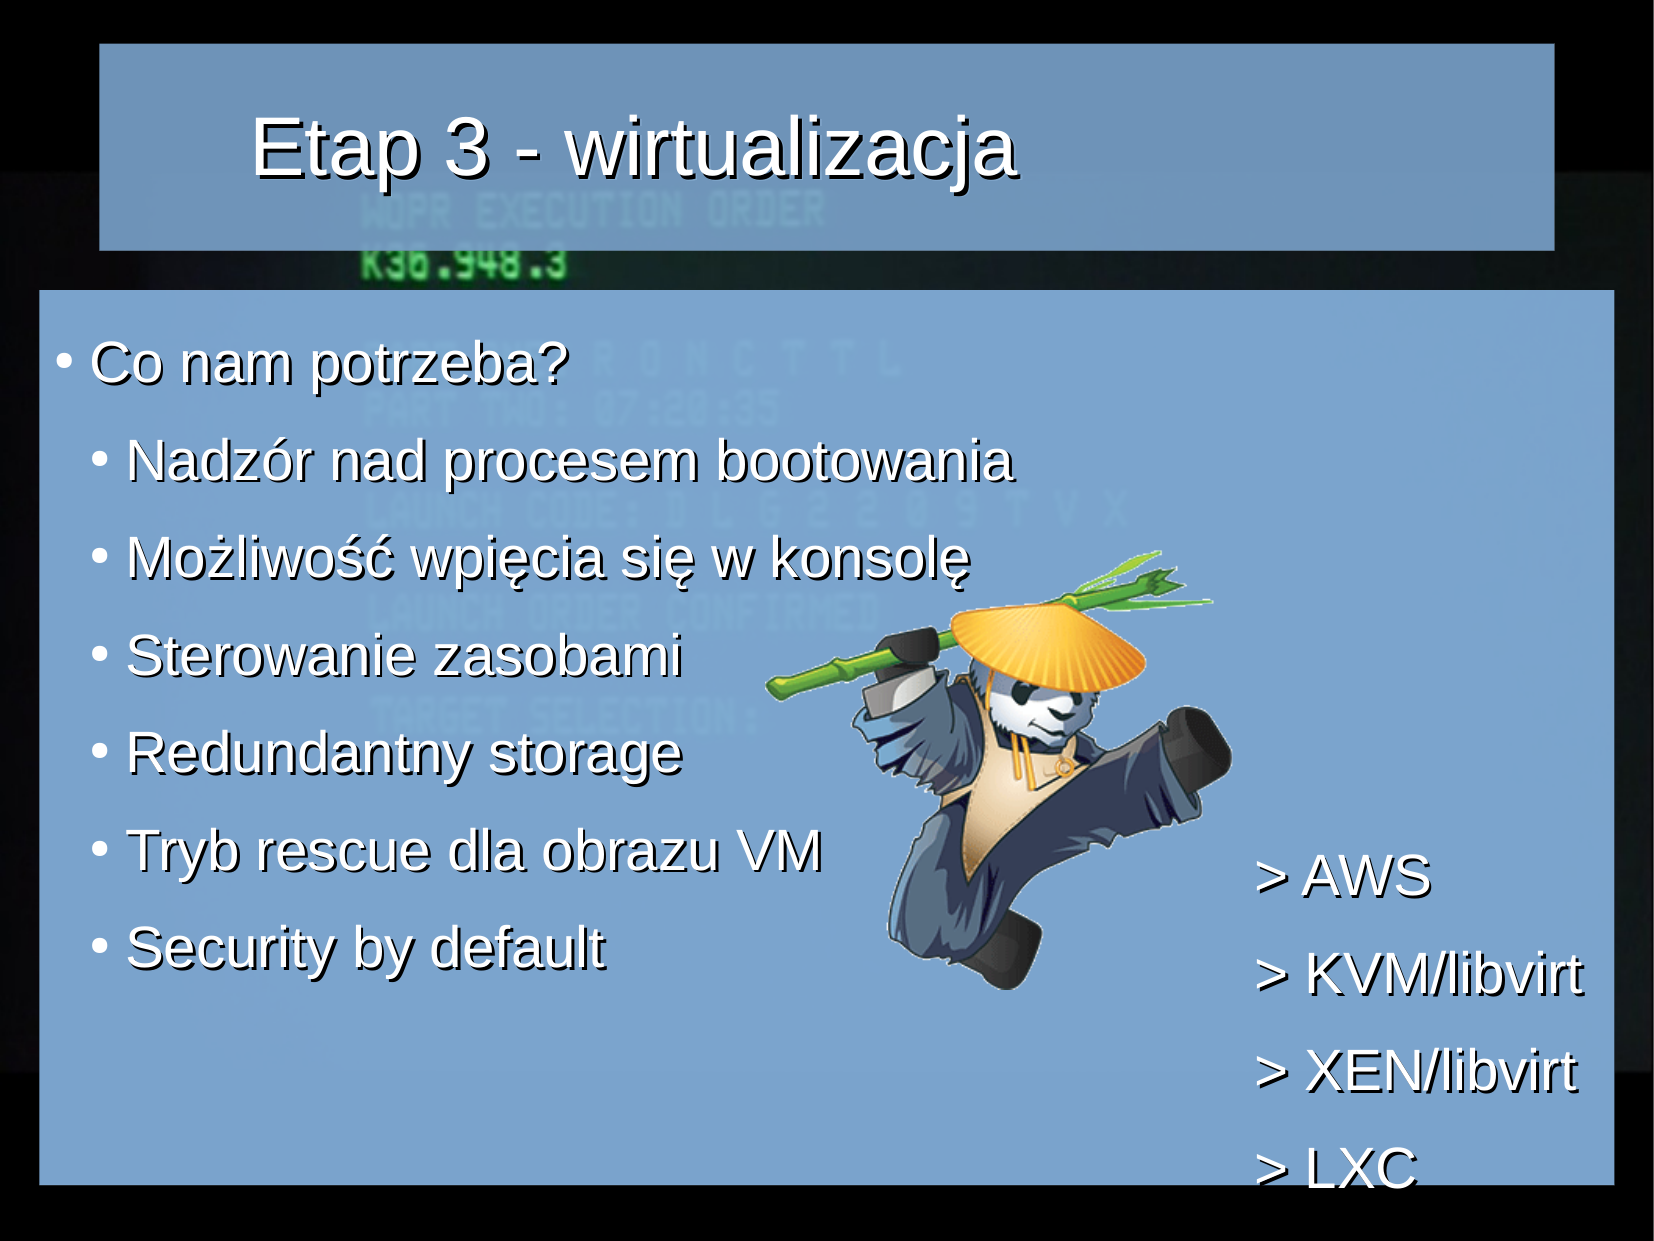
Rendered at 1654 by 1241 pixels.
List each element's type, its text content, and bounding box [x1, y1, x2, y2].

text_box Co nam potrzeba? Nadzór nad procesem bootowania Możliwość wpięcia się w konsolę Sterowanie zasobami Redundantny storage Tryb rescue dla obrazu VM Security by default [39, 290, 1030, 956]
text_box > AWS > KVM/libvirt > XEN/libvirt > LXC [1239, 803, 1654, 1241]
picture [765, 546, 1234, 991]
text_box [133, 956, 156, 963]
text_box [363, 956, 376, 964]
picture [0, 0, 1654, 1241]
text_box [237, 956, 248, 964]
text_box [555, 956, 566, 964]
text_box [521, 956, 533, 964]
text_box [39, 290, 1615, 1186]
text_box [440, 956, 452, 964]
title Etap 3 - wirtualizacja [99, 43, 1555, 251]
